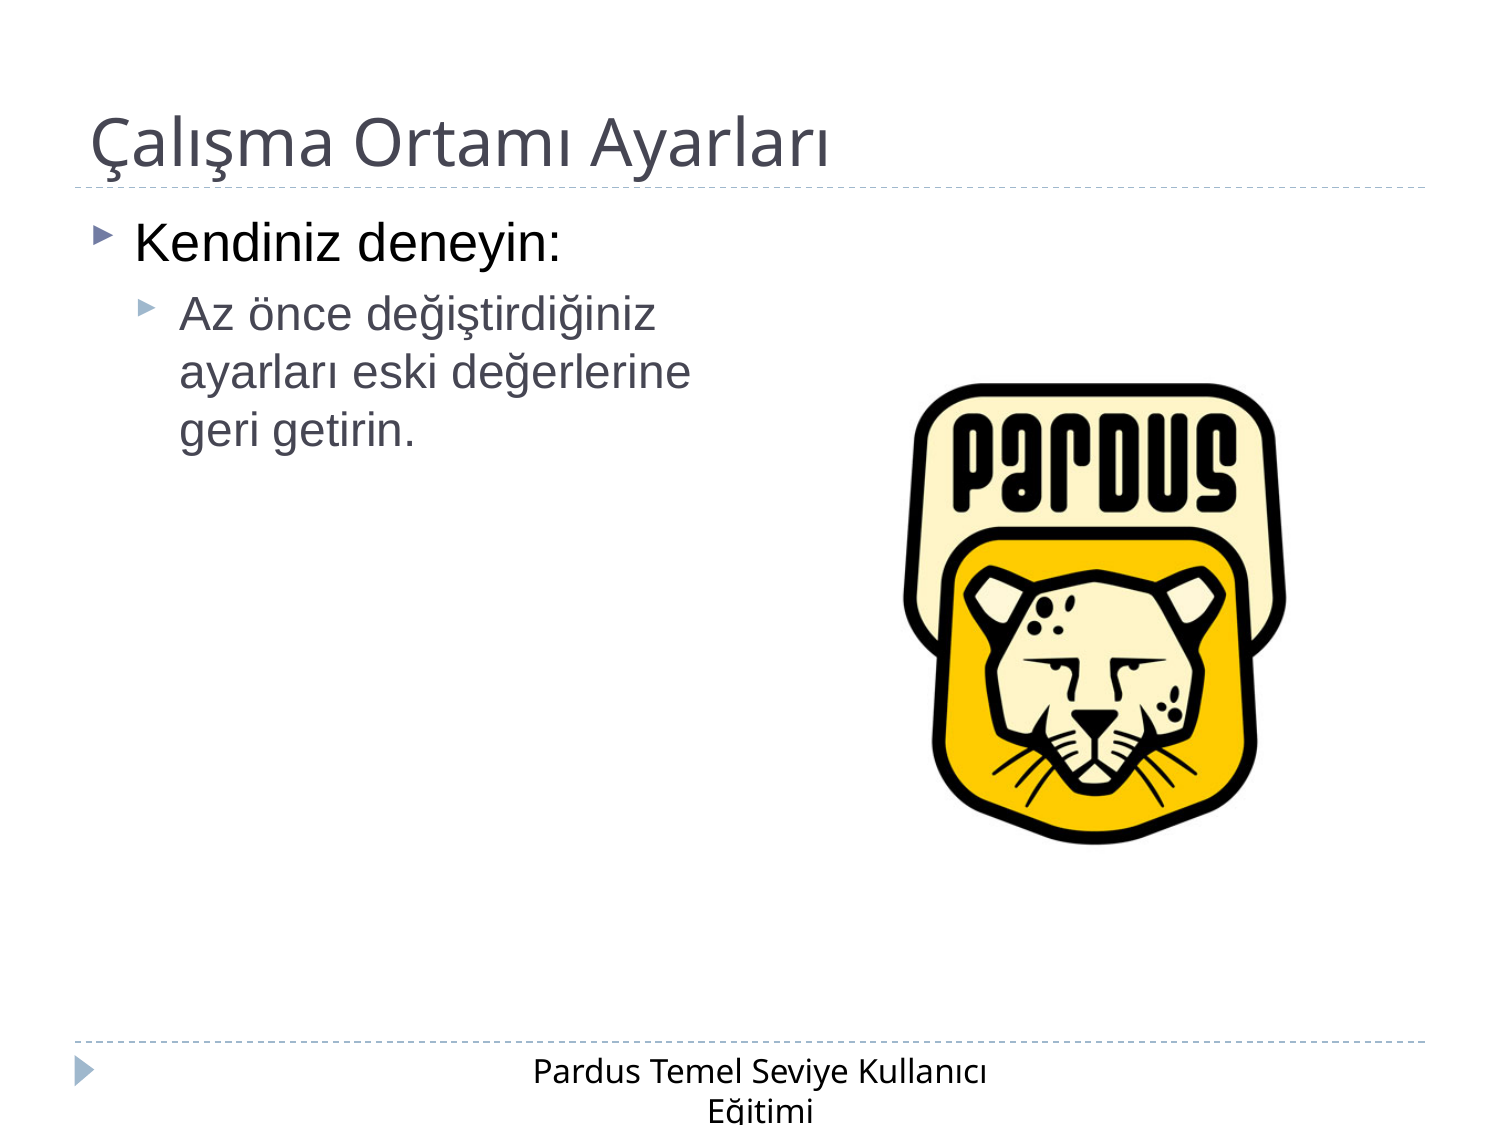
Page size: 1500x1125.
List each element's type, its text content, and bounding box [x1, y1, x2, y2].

list Kendiniz deneyin: Az önce değiştirdiğiniz ayarları eski değerlerine geri getirin. [75, 200, 738, 1010]
title Çalışma Ortamı Ayarları [75, 37, 1425, 188]
picture [759, 340, 1423, 869]
